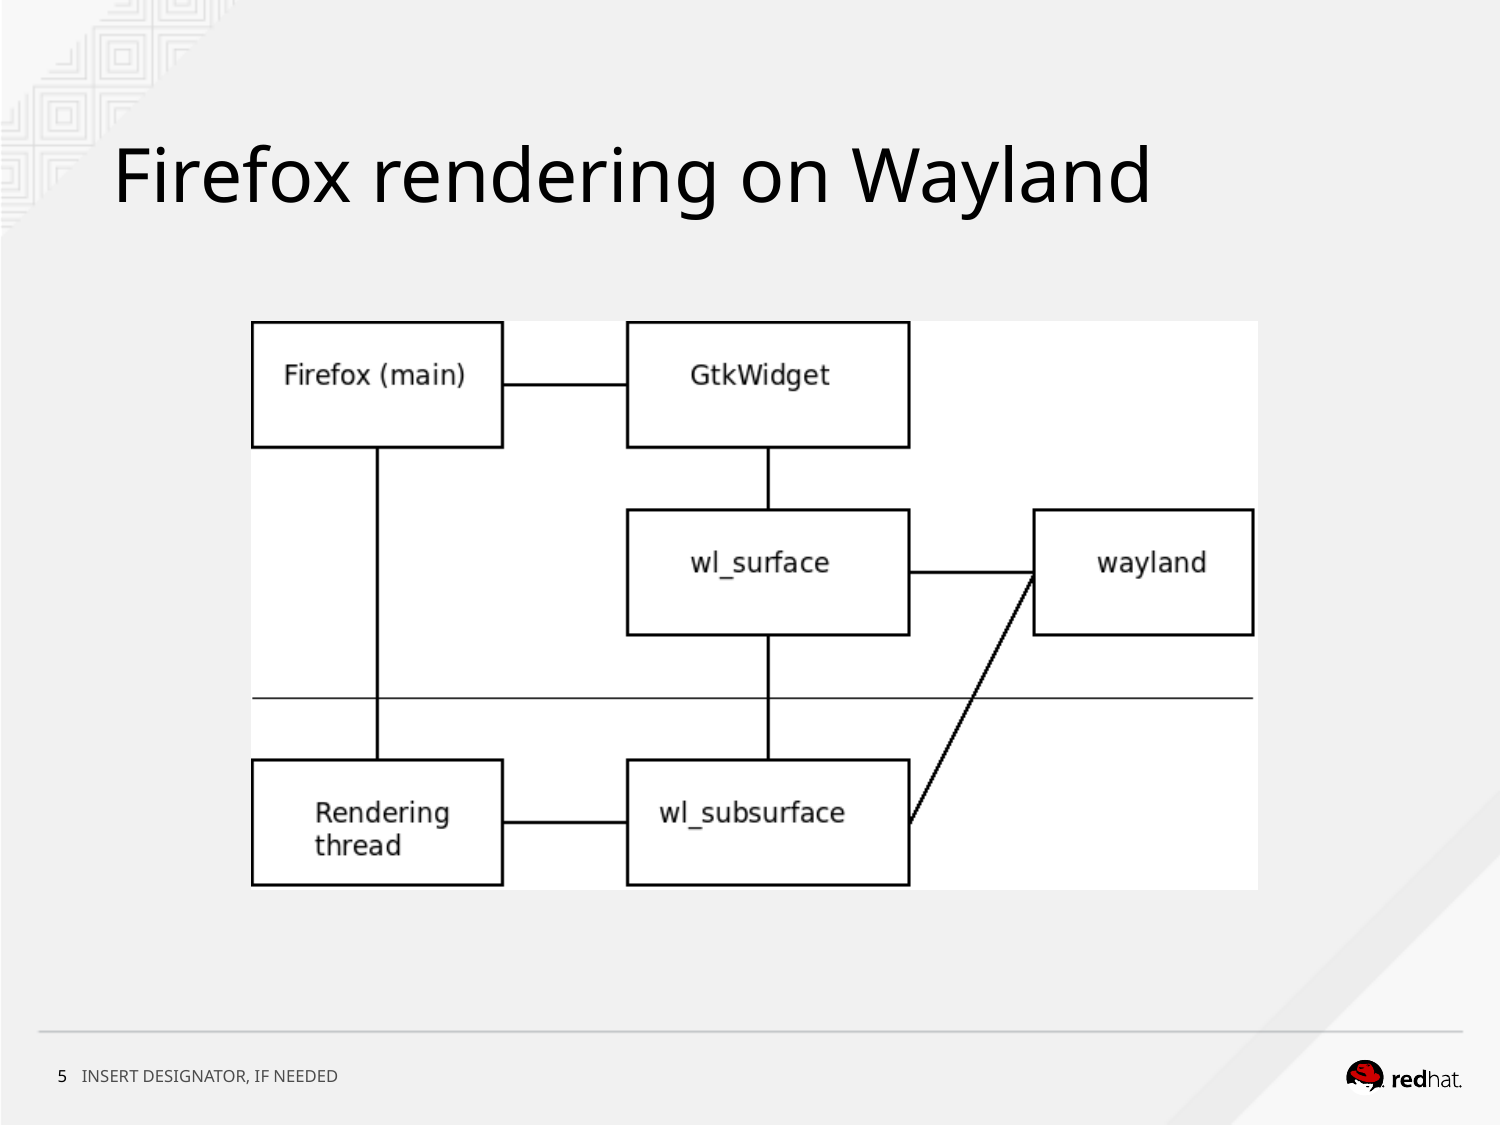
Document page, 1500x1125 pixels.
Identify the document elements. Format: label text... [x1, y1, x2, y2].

picture [0, 0, 1500, 1125]
title Firefox rendering on Wayland [112, 0, 1388, 225]
